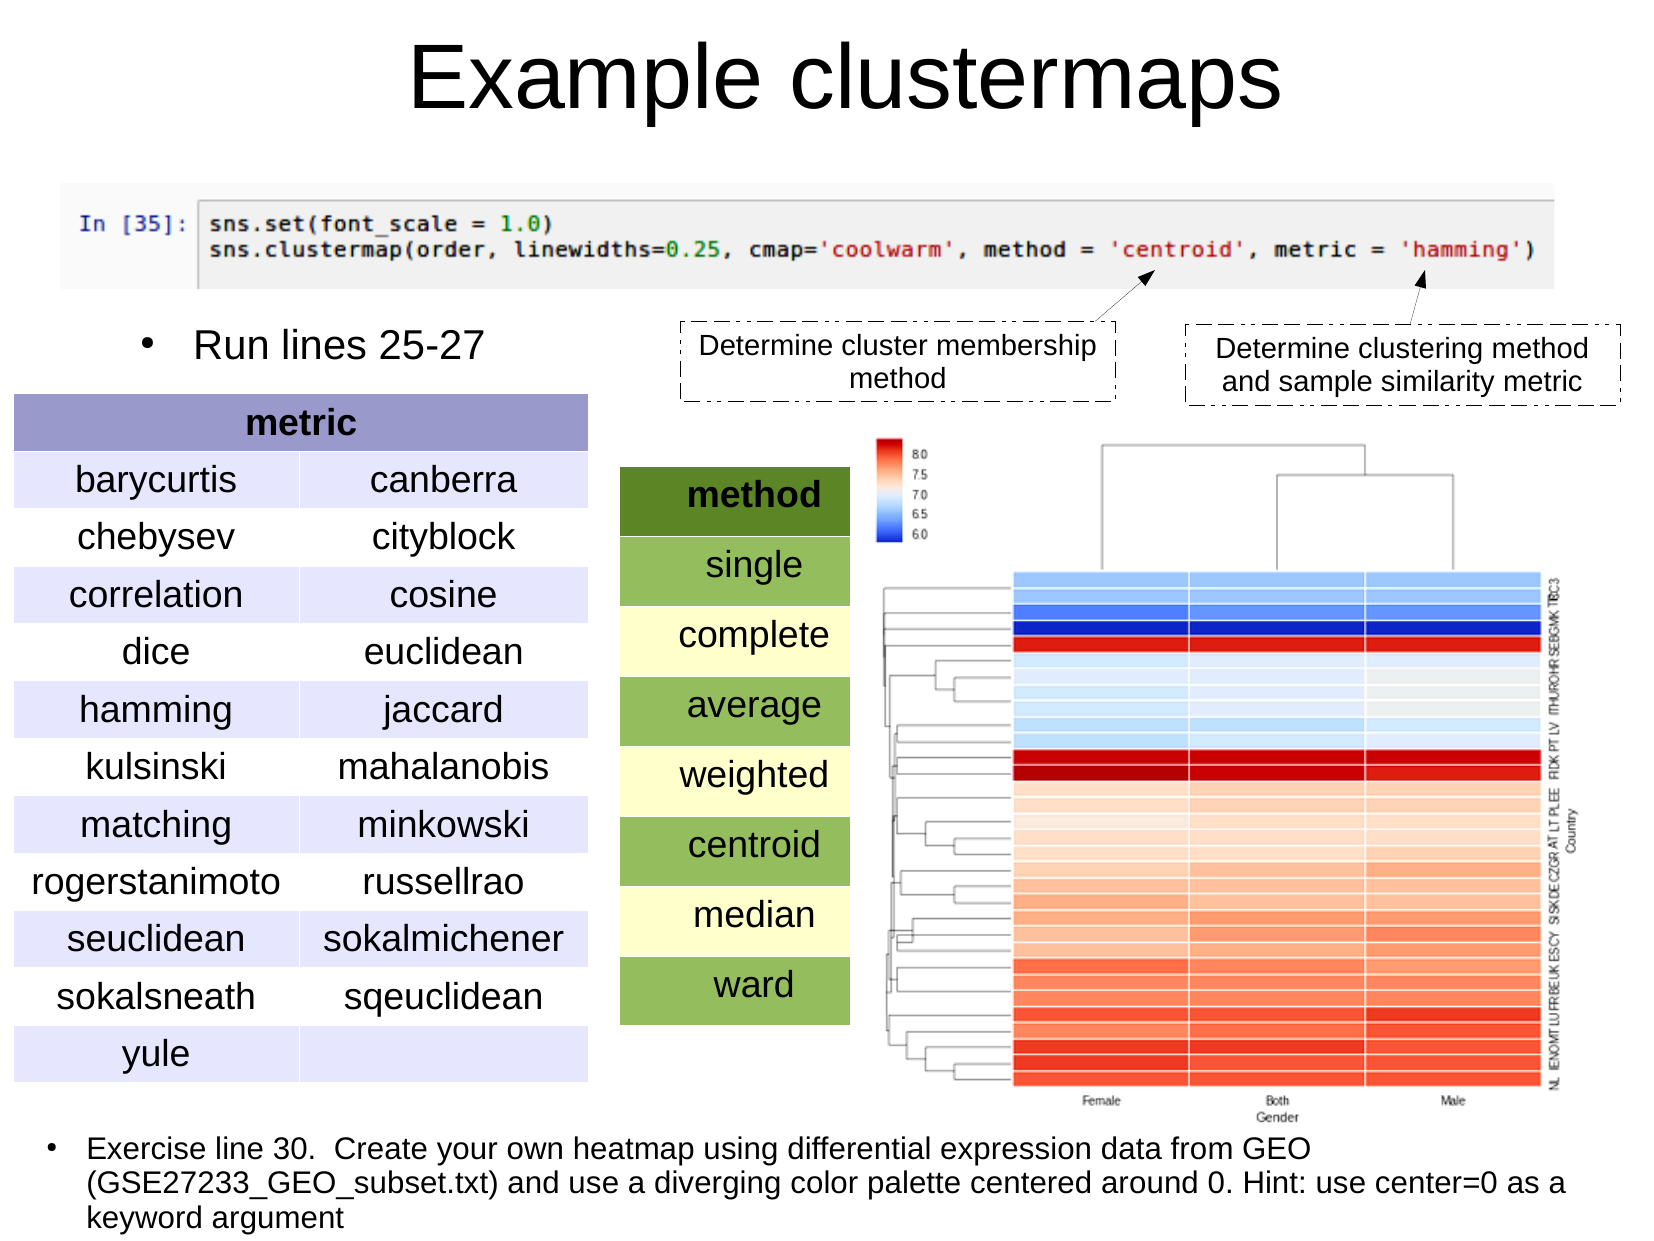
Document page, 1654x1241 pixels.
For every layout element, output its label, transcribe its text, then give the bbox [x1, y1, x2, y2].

picture [60, 183, 1555, 289]
table_cell cityblock [300, 509, 588, 566]
table_cell matching [14, 796, 299, 853]
text_box Determine cluster membership method [680, 321, 1116, 402]
title Example clustermaps [101, 0, 1591, 181]
table_cell dice [14, 624, 299, 680]
table_cell ward [620, 957, 850, 1025]
table_cell chebysev [14, 509, 299, 566]
table_cell sqeuclidean [300, 968, 588, 1025]
table_cell sokalsneath [14, 968, 299, 1025]
table_header metric [14, 394, 588, 451]
table_cell hamming [14, 681, 299, 738]
table_cell complete [620, 607, 850, 676]
picture [848, 420, 1606, 1141]
table_cell euclidean [300, 624, 588, 680]
table_cell cosine [300, 567, 588, 623]
table_cell weighted [620, 747, 850, 816]
table_cell single [620, 537, 850, 606]
table_header method [620, 467, 850, 536]
table_cell russellrao [300, 854, 588, 910]
table_cell jaccard [300, 681, 588, 738]
text_box Run lines 25-27 [122, 321, 556, 393]
table_cell seuclidean [14, 911, 299, 967]
table_cell centroid [620, 817, 850, 886]
table_cell barycurtis [14, 452, 299, 508]
table_cell rogerstanimoto [14, 854, 299, 910]
text_box Determine clustering method and sample similarity metric [1185, 324, 1621, 406]
table_cell yule [14, 1026, 299, 1082]
table_cell minkowski [300, 796, 588, 853]
table_cell [300, 1026, 588, 1082]
text_box Exercise line 30. Create your own heatmap using differential expression data from GEO (GSE27233_GEO_subset.txt) and use a diverging color palette centered around 0. Hint: use center=0 as a keyword argument [33, 1130, 1594, 1236]
table_cell average [620, 677, 850, 746]
table_cell canberra [300, 452, 588, 508]
table_cell median [620, 887, 850, 956]
table_cell sokalmichener [300, 911, 588, 967]
table_cell correlation [14, 567, 299, 623]
table_cell kulsinski [14, 739, 299, 795]
table_cell mahalanobis [300, 739, 588, 795]
